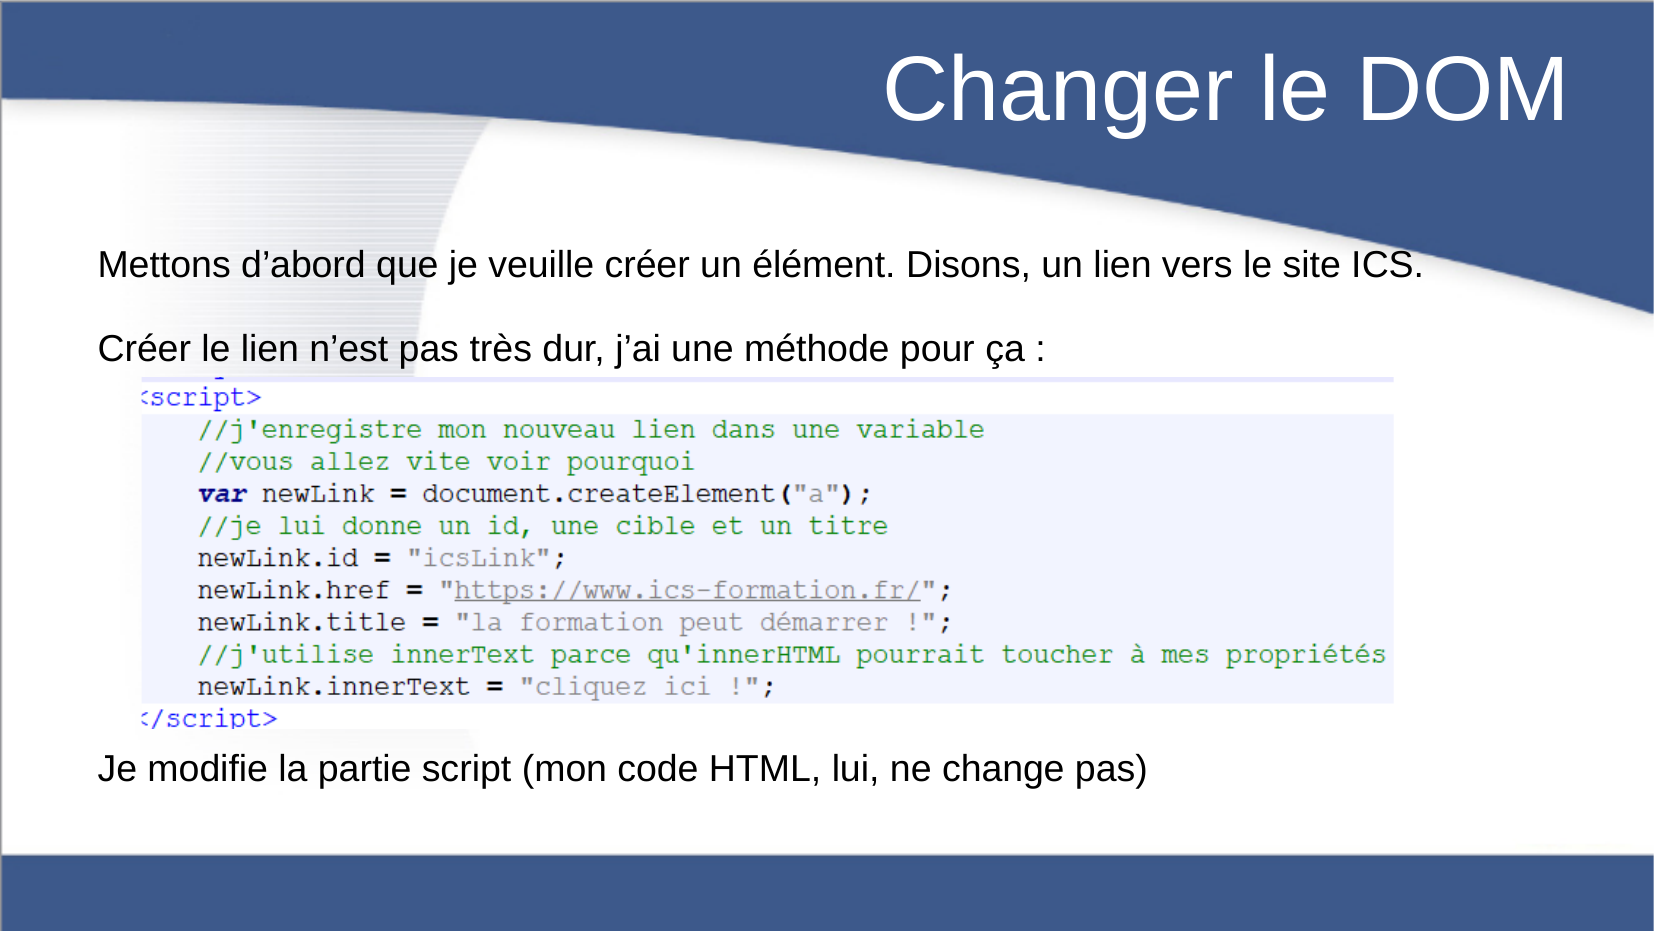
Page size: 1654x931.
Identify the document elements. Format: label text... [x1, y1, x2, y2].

title Changer le DOM [82, 37, 1571, 193]
text_box Mettons d’abord que je veuille créer un élément. Disons, un lien vers le site ICS. Créer le lien n’est pas très dur, j’ai une méthode pour ça : Je modifie la partie script (mon code HTML, lui, ne change pas) [82, 236, 1548, 839]
picture [0, 0, 1654, 931]
